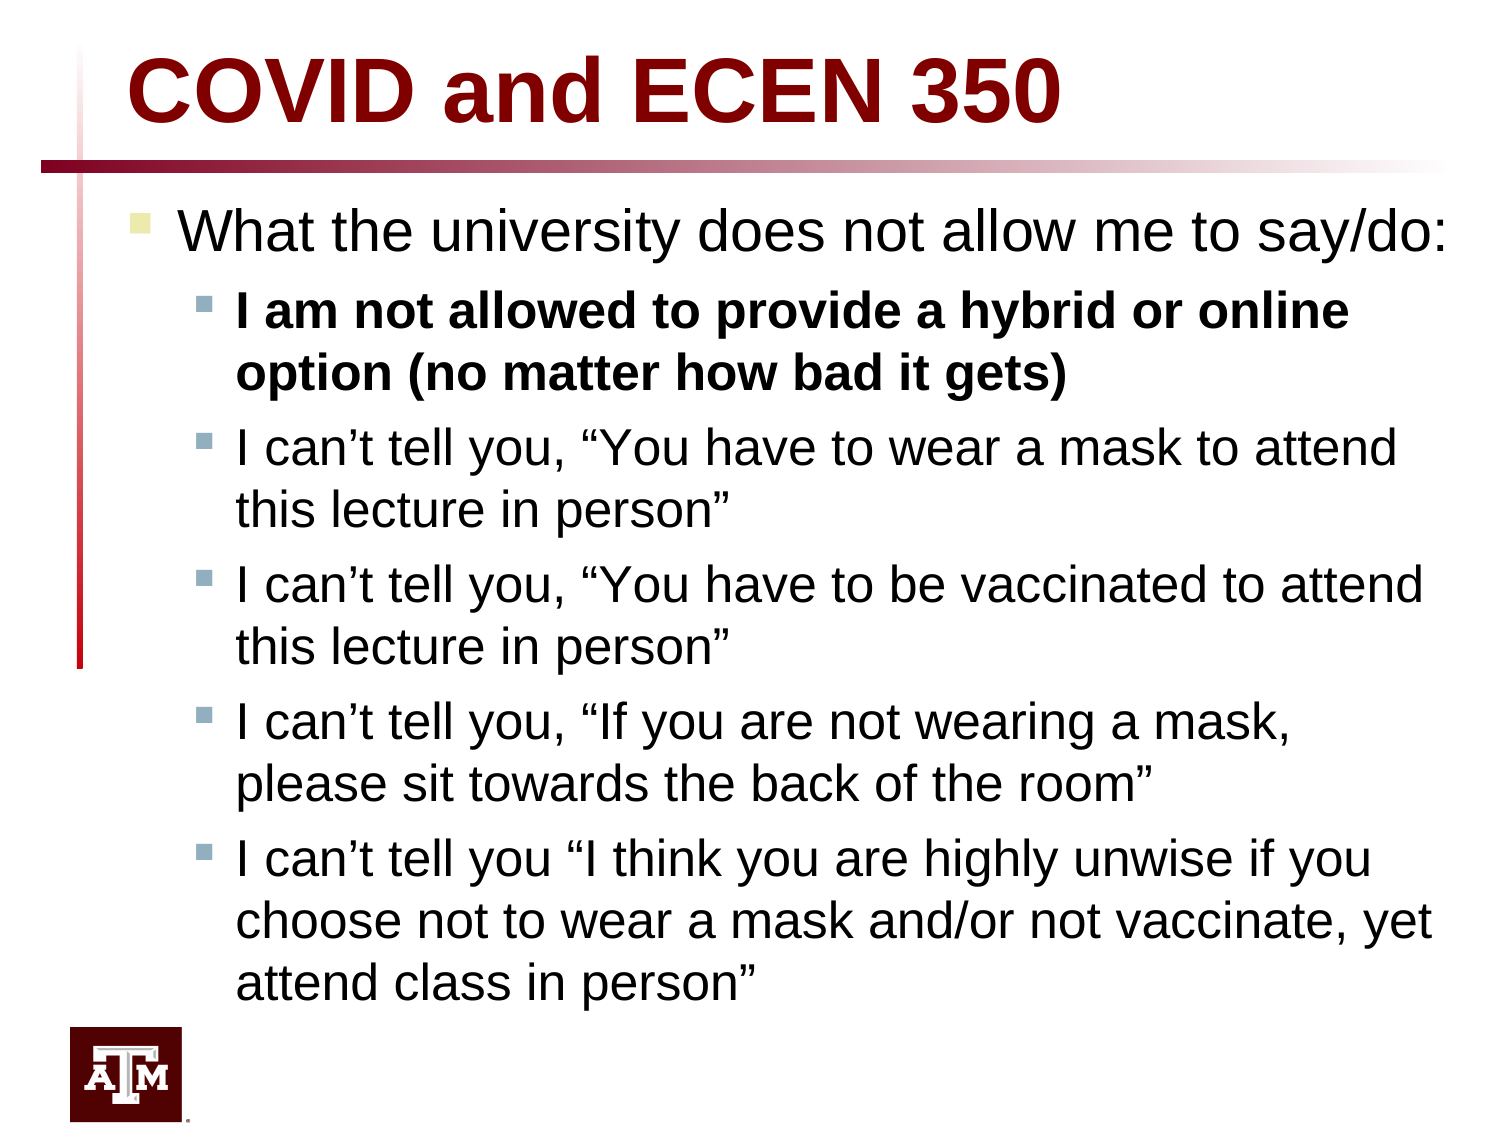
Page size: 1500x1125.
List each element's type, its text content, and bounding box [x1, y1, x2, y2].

list What the university does not allow me to say/do: I am not allowed to provide a hybrid or online option (no matter how bad it gets) I can’t tell you, “You have to wear a mask to attend this lecture in person” I can’t tell you, “You have to be vaccinated to attend this lecture in person” I can’t tell you, “If you are not wearing a mask, please sit towards the back of the room” I can’t tell you “I think you are highly unwise if you choose not to wear a mask and/or not vaccinate, yet attend class in person” [112, 184, 1469, 1096]
picture [60, 1023, 196, 1125]
title COVID and ECEN 350 [112, 15, 1468, 149]
